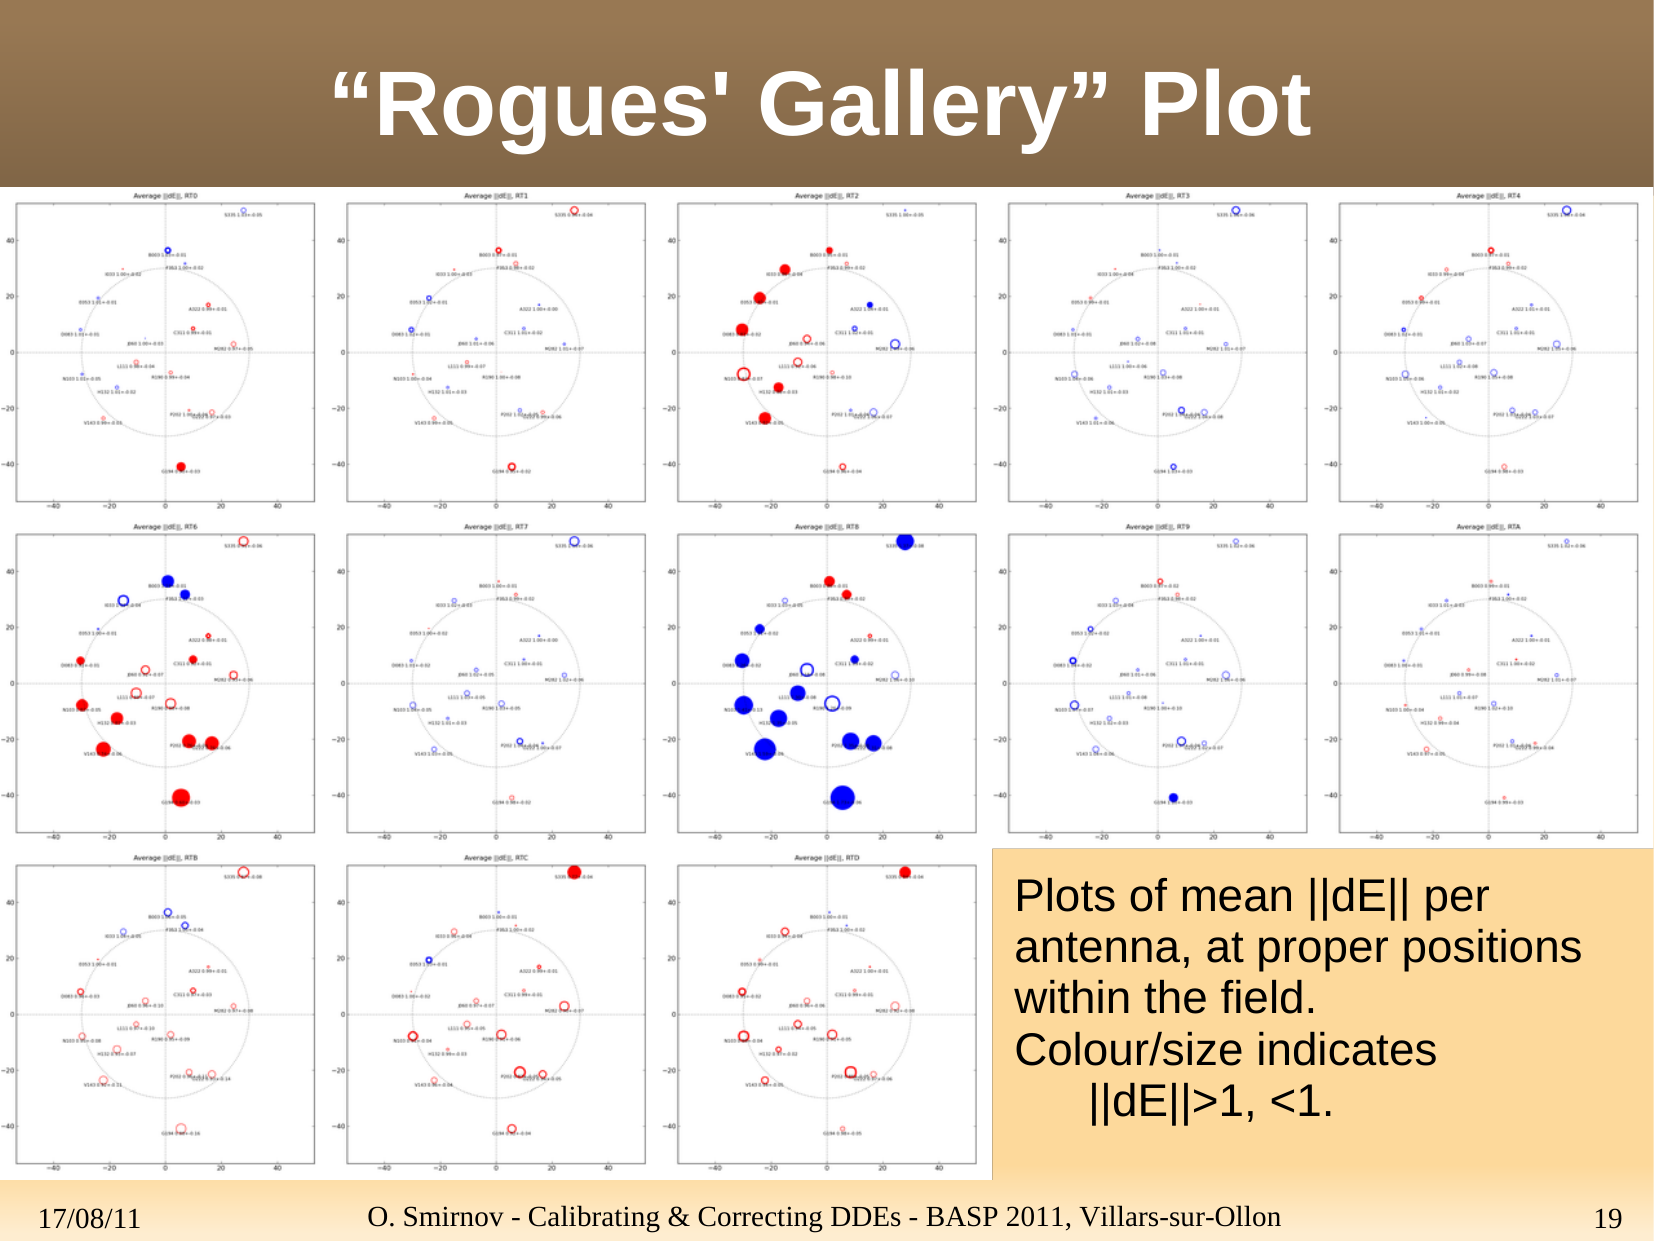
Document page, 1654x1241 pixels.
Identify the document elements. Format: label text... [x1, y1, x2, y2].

text_box Plots of mean ||dE|| per antenna, at proper positions within the field. Colour/size indicates ||dE||>1, <1. [999, 862, 1651, 1163]
picture [0, 0, 1654, 1241]
title “Rogues' Gallery” Plot [76, 7, 1565, 187]
